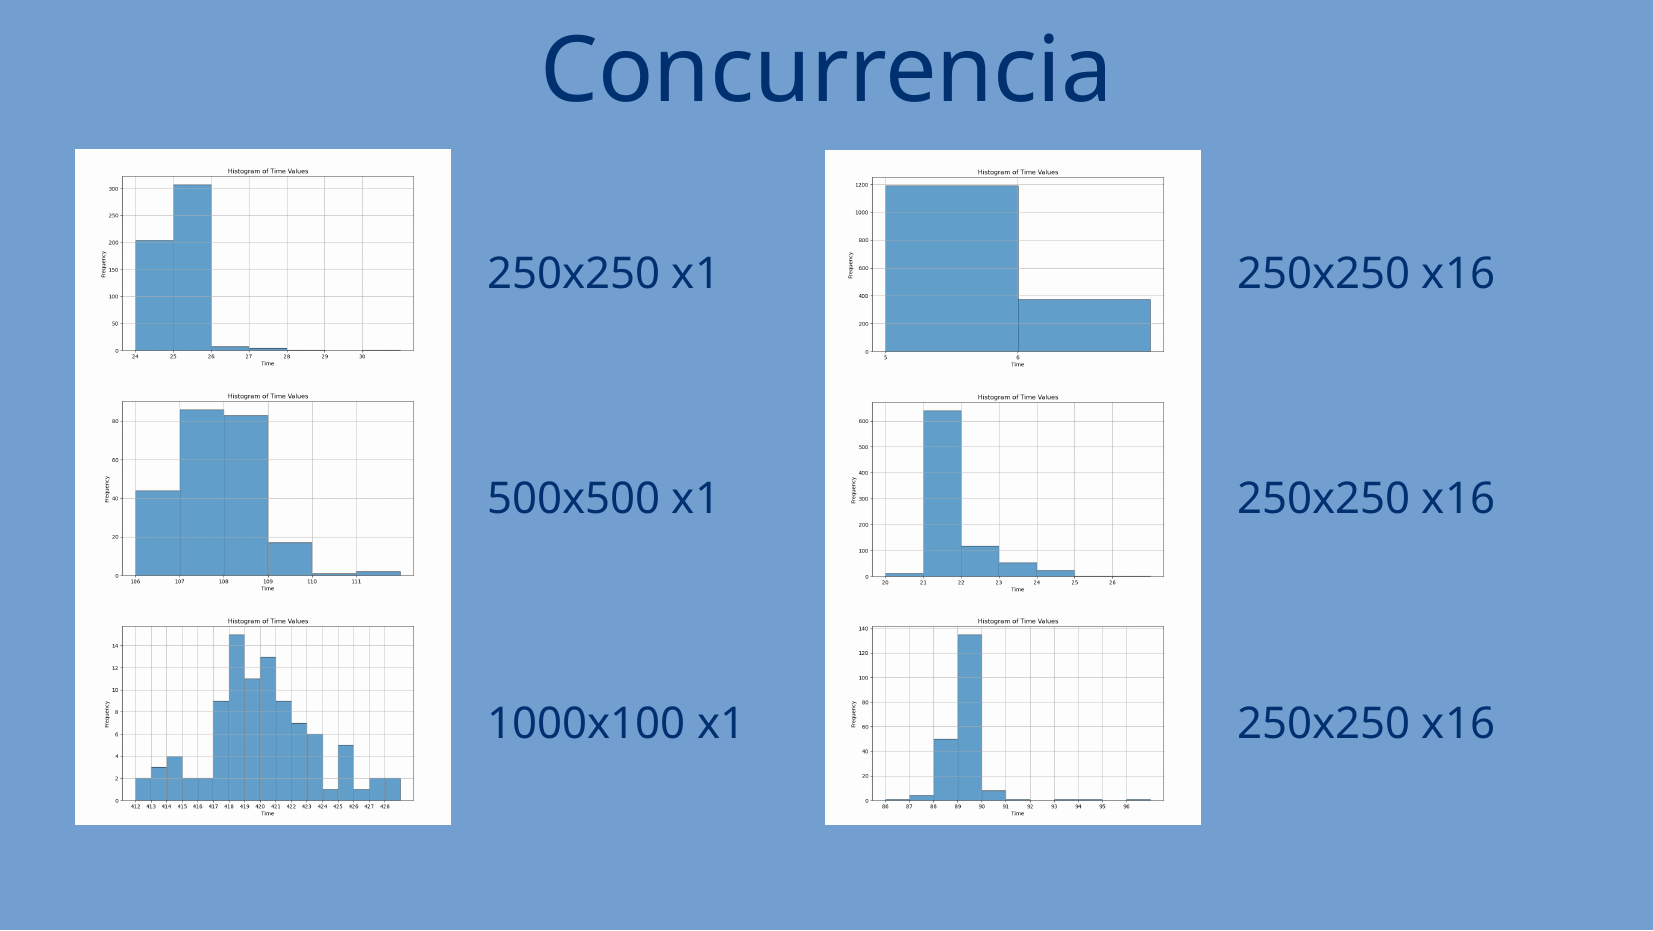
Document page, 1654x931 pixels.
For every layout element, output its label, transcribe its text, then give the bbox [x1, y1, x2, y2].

title Concurrencia [82, 0, 1571, 188]
title 250x250 x16 [1237, 241, 1501, 301]
title 250x250 x16 [1237, 466, 1501, 526]
title 250x250 x16 [1237, 691, 1501, 751]
picture [825, 150, 1201, 826]
picture [75, 149, 451, 826]
title 250x250 x1 [487, 241, 751, 301]
title 500x500 x1 [487, 466, 751, 526]
title 1000x100 x1 [487, 691, 751, 751]
